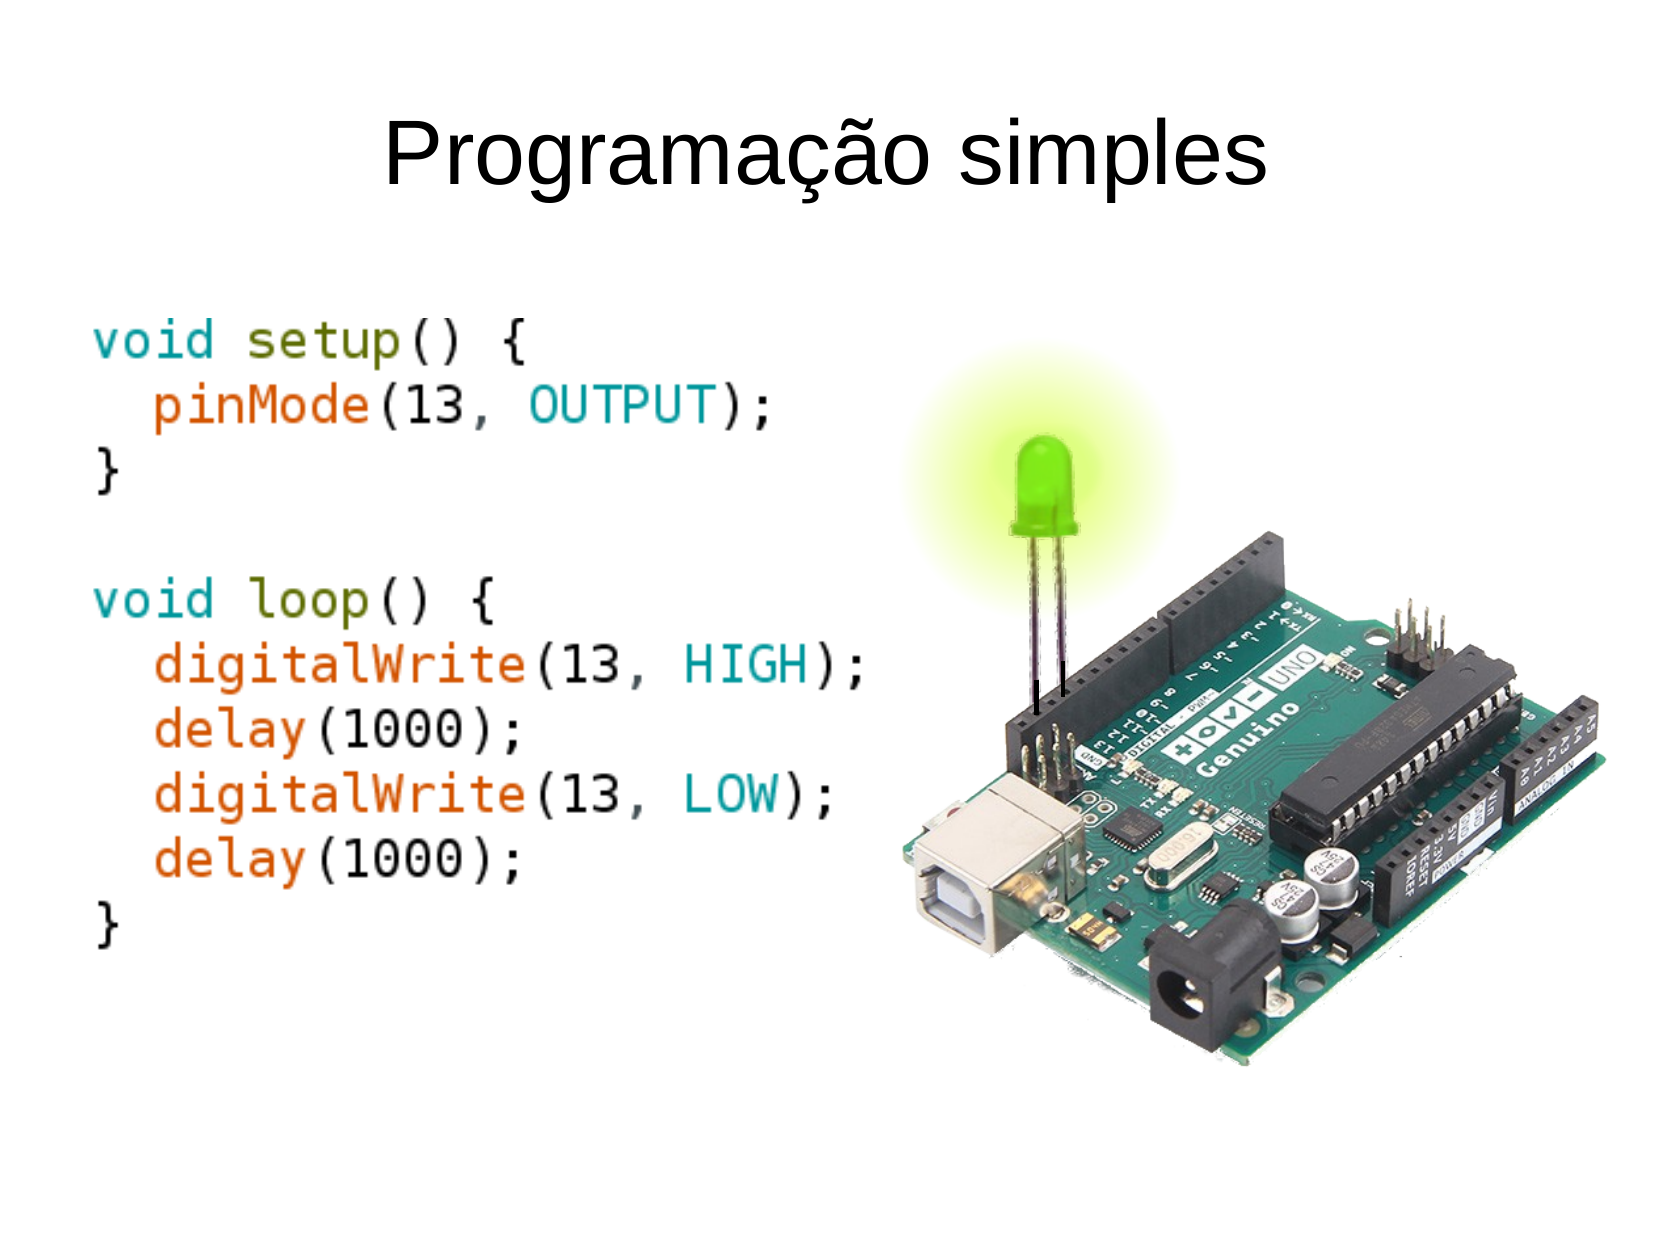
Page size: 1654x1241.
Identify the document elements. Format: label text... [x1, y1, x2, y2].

title Programação simples [82, 49, 1571, 257]
picture [80, 318, 1654, 1149]
text_box [879, 330, 1199, 627]
